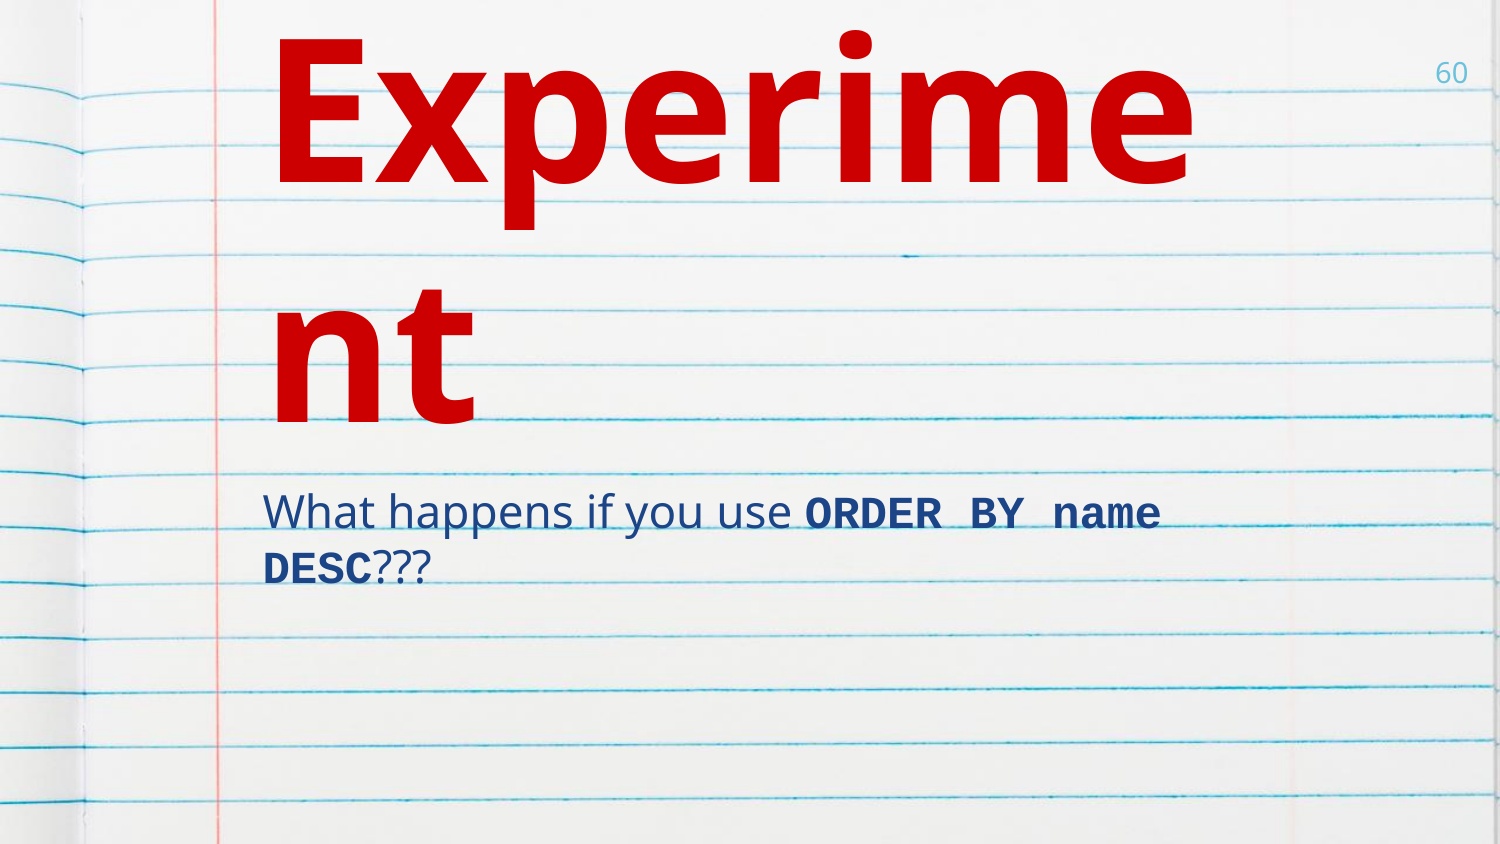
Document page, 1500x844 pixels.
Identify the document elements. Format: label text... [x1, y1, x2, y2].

subtitle What happens if you use ORDER BY name DESC??? [262, 482, 1226, 612]
title Experiment [262, 272, 1226, 463]
picture [0, 0, 1500, 844]
slide_number <number> [1378, 41, 1469, 107]
